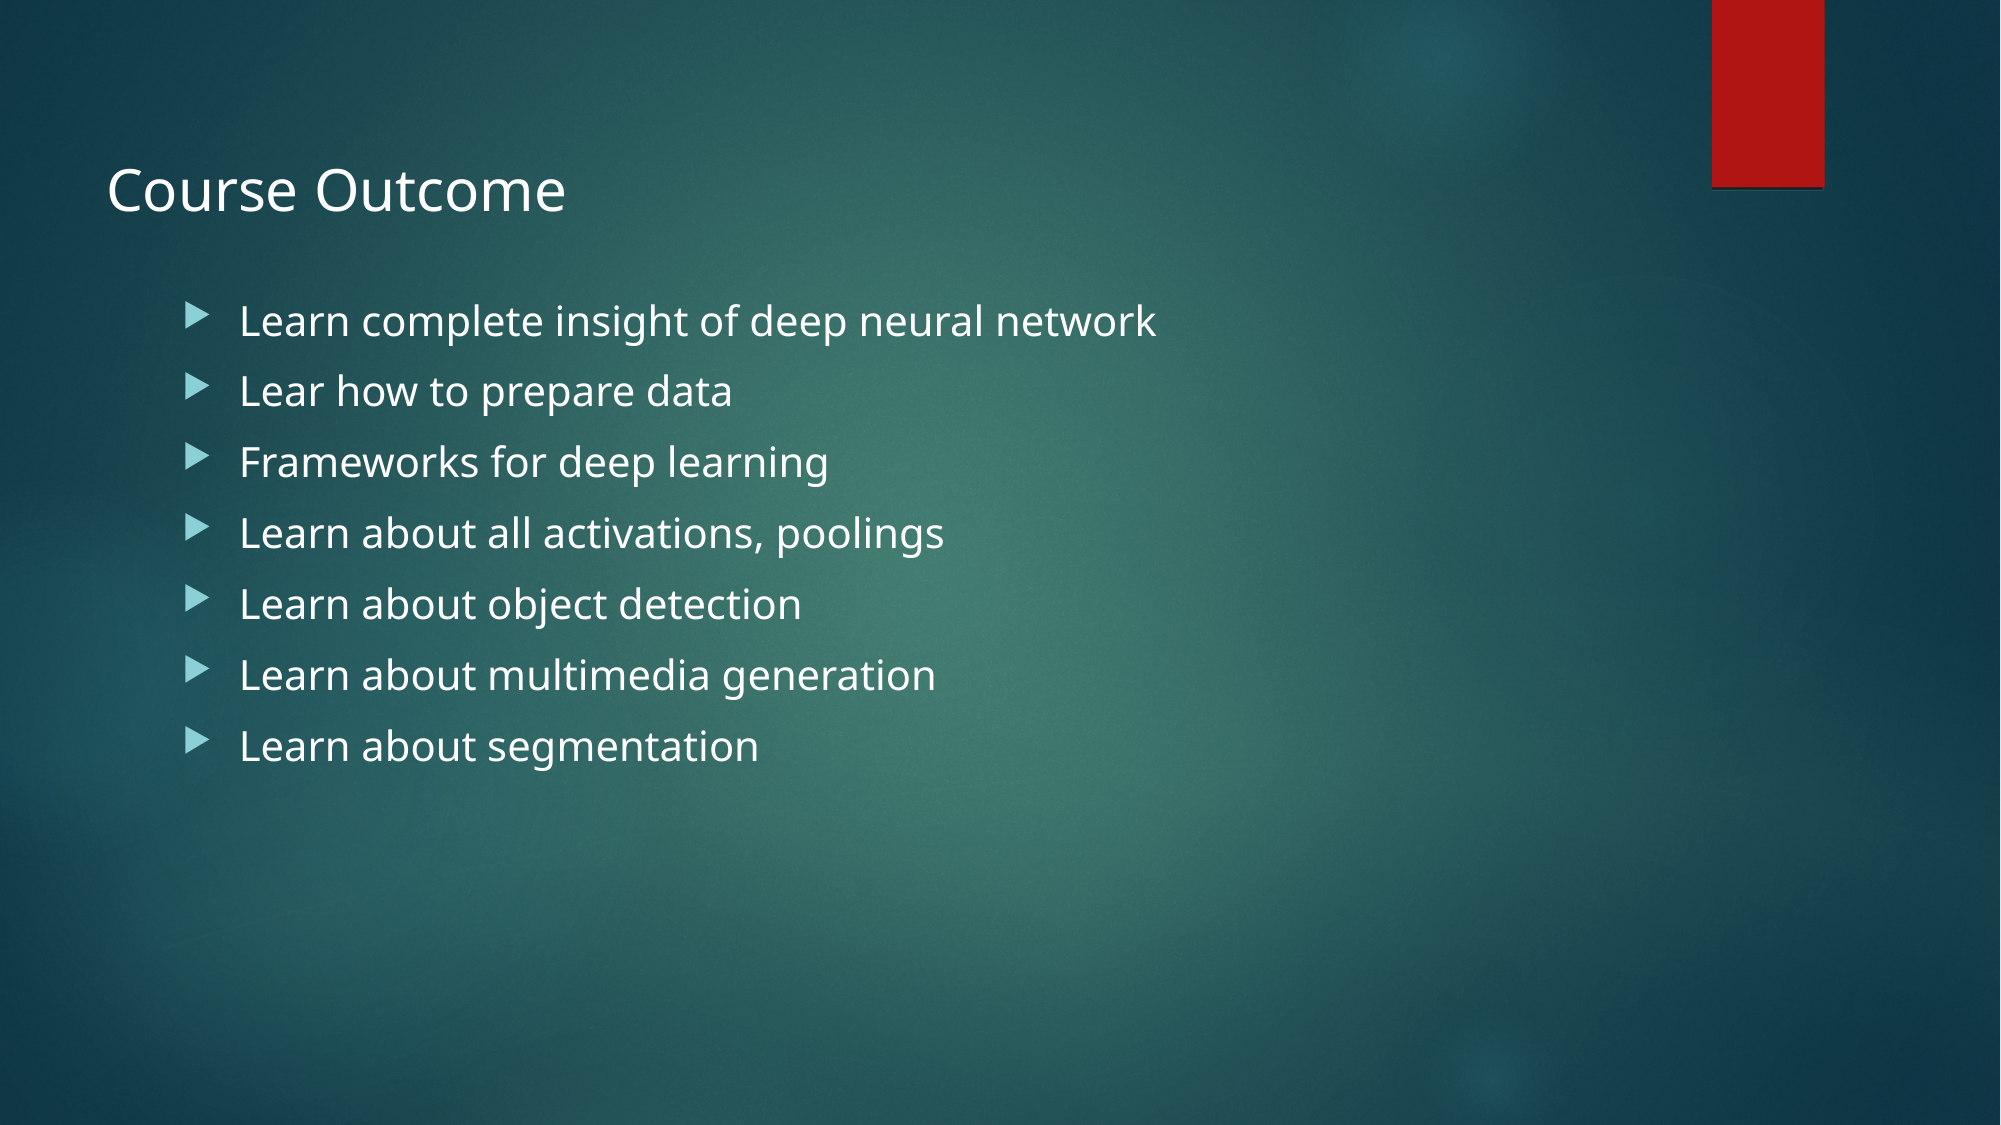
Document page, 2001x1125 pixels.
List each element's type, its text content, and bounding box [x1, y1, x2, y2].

list Learn complete insight of deep neural network Lear how to prepare data Frameworks for deep learning Learn about all activations, poolings Learn about object detection Learn about multimedia generation Learn about segmentation [167, 286, 1636, 976]
picture [0, 0, 2001, 1125]
title Course Outcome [106, 74, 1649, 304]
